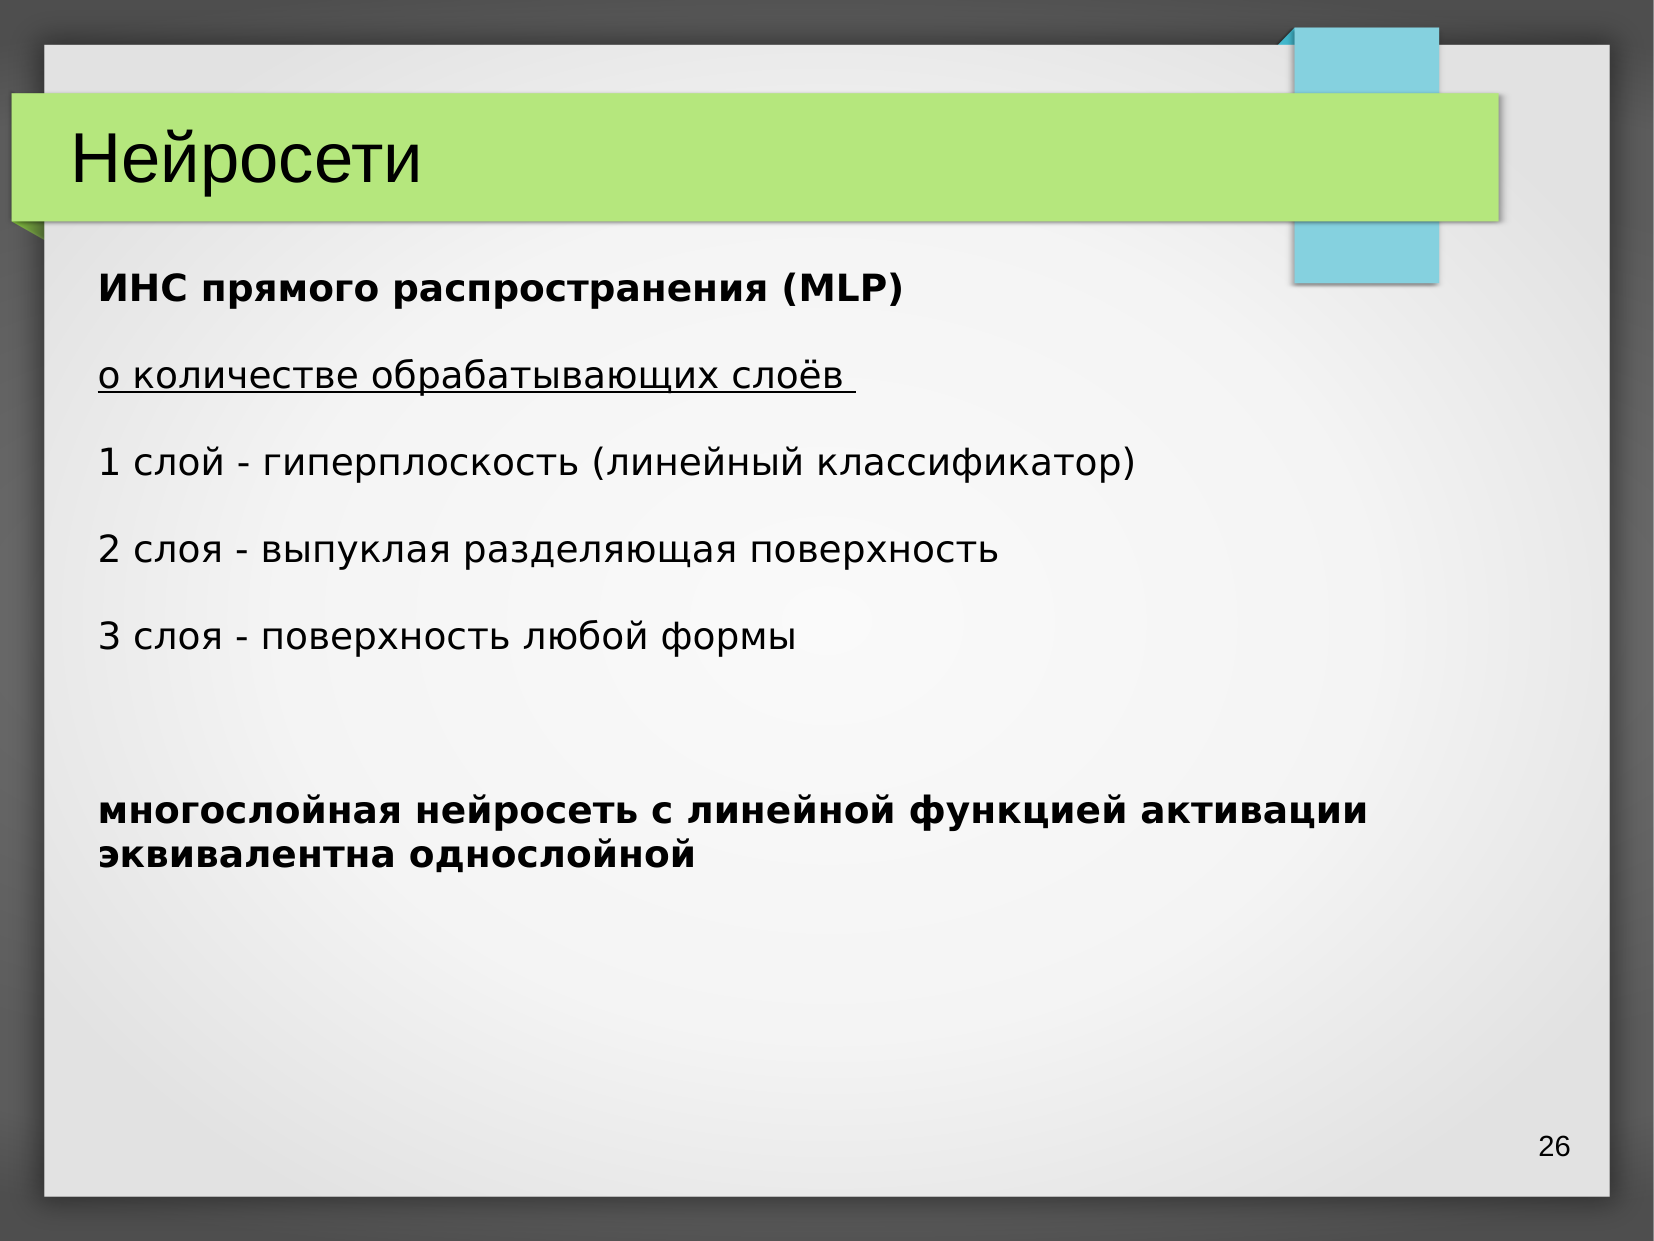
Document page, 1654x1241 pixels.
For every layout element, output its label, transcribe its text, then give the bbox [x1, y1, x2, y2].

text_box ИНС прямого распространения (MLP) о количестве обрабатывающих слоёв 1 слой - гиперплоскость (линейный классификатор) 2 слоя - выпуклая разделяющая поверхность 3 слоя - поверхность любой формы многослойная нейросеть с линейной функцией активации эквивалентна однослойной [82, 259, 1595, 884]
picture [0, 0, 1654, 1241]
title Нейросети [70, 118, 1205, 199]
